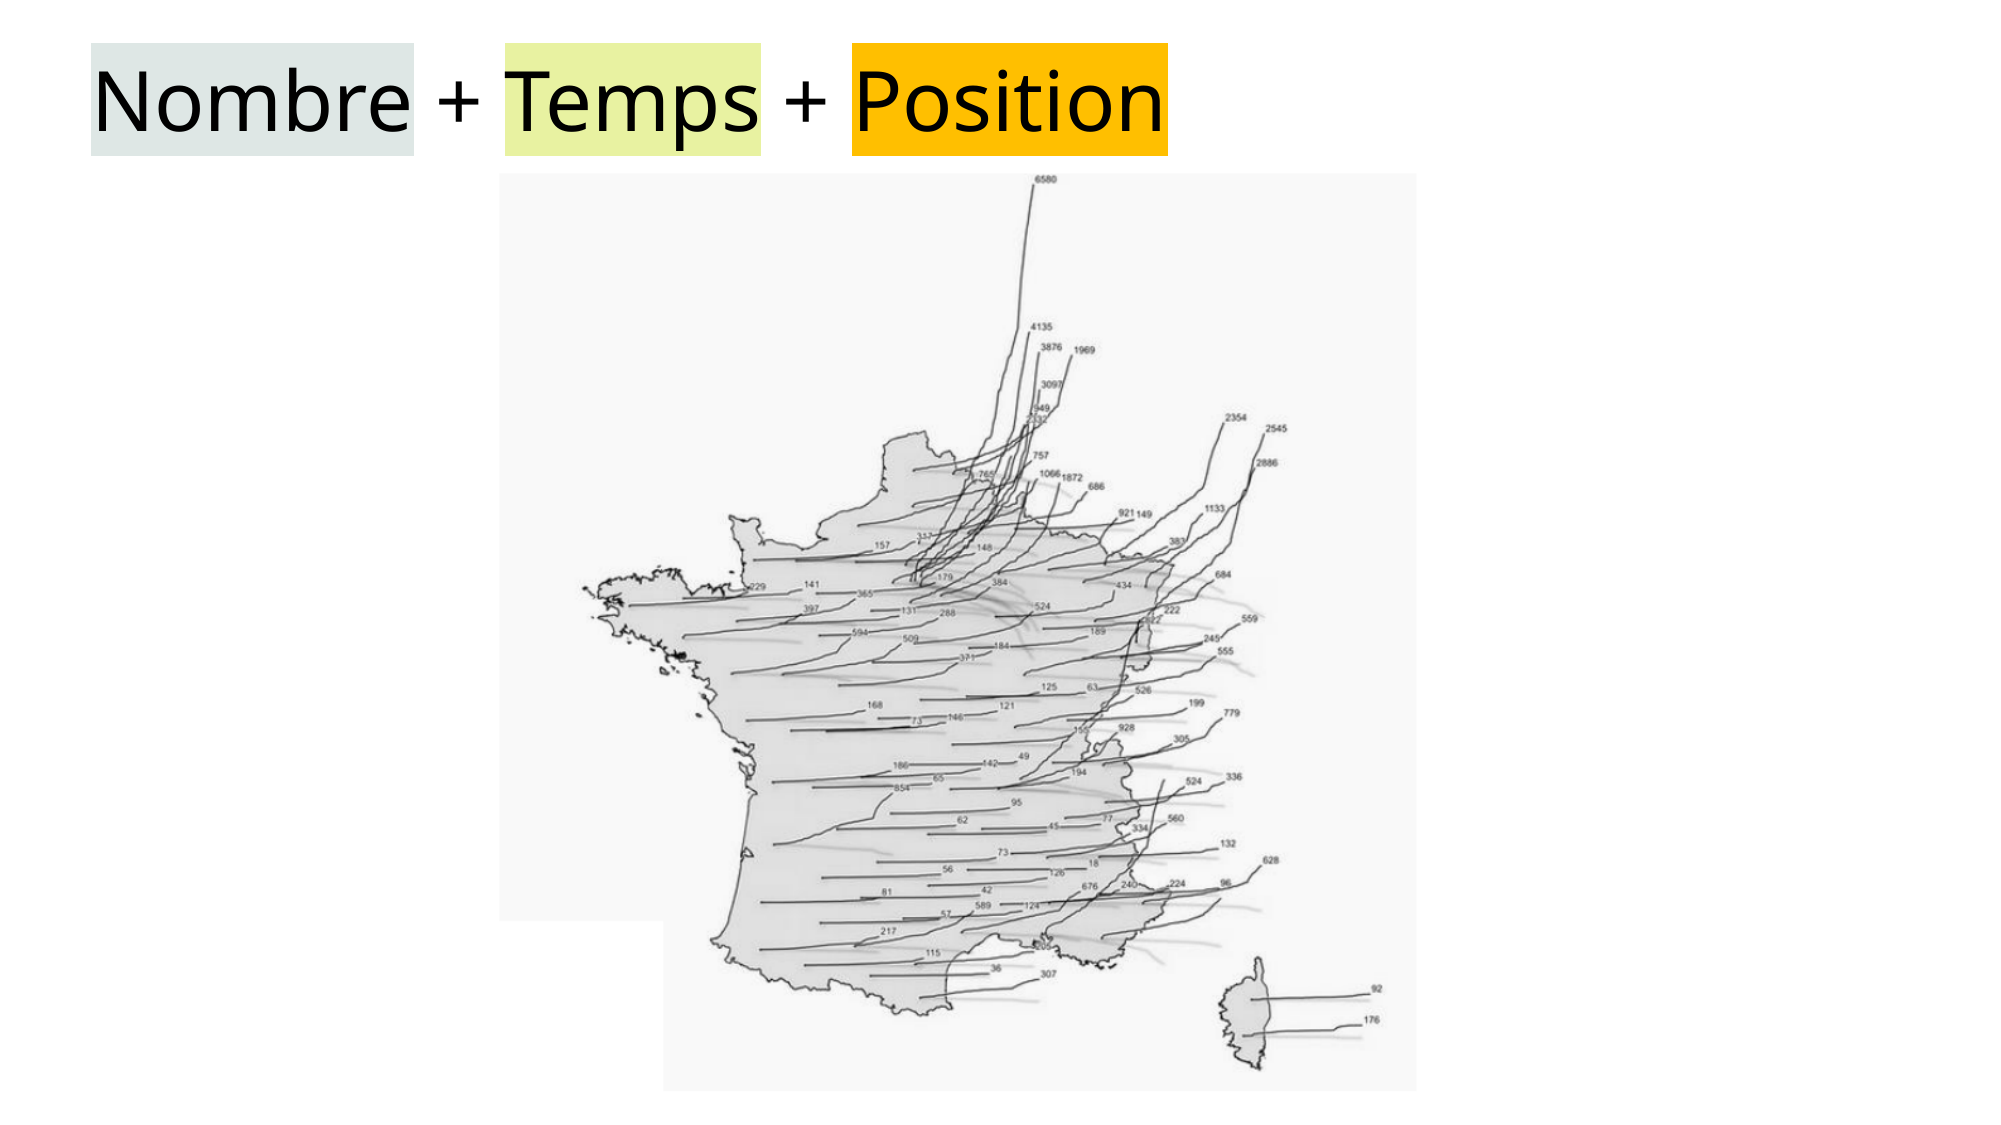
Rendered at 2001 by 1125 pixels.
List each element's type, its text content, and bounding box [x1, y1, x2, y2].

picture [492, 161, 1424, 1100]
text_box Nombre + Temps + Position [76, 35, 1571, 178]
